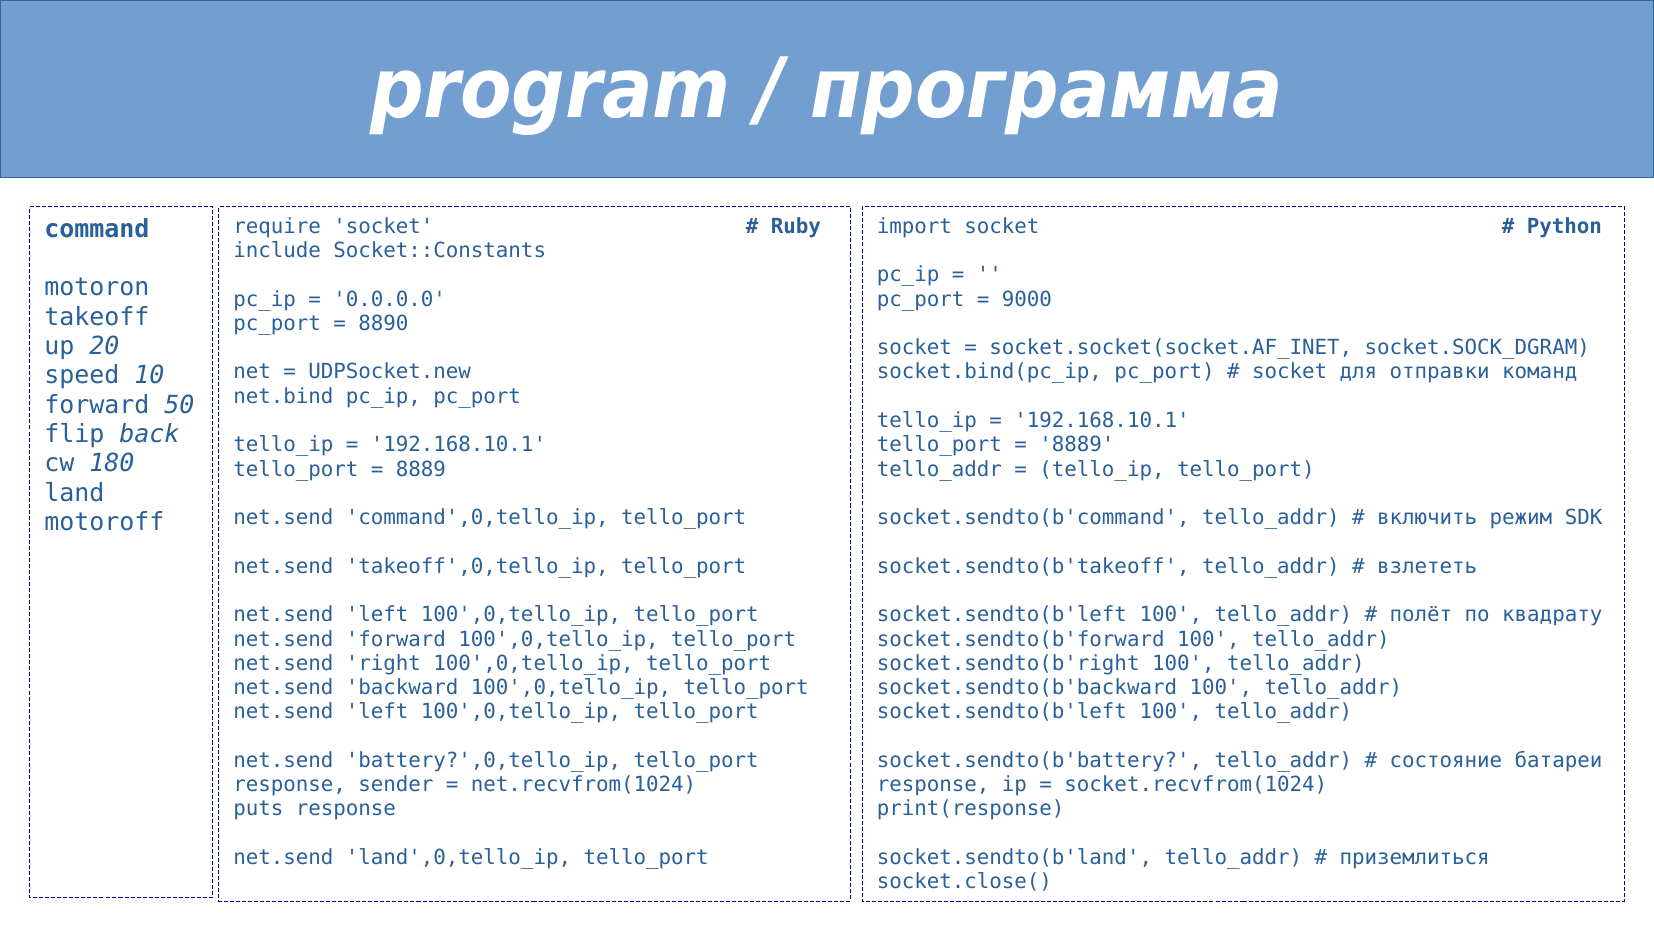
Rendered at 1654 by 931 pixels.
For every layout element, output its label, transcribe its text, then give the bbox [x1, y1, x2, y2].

text_box import socket # Python pc_ip = '' pc_port = 9000 socket = socket.socket(socket.AF_INET, socket.SOCK_DGRAM) socket.bind(pc_ip, pc_port) # socket для отправки команд tello_ip = '192.168.10.1' tello_port = '8889' tello_addr = (tello_ip, tello_port) socket.sendto(b'command', tello_addr) # включить режим SDK socket.sendto(b'takeoff', tello_addr) # взлететь socket.sendto(b'left 100', tello_addr) # полёт по квадрату socket.sendto(b'forward 100', tello_addr) socket.sendto(b'right 100', tello_addr) socket.sendto(b'backward 100', tello_addr) socket.sendto(b'left 100', tello_addr) socket.sendto(b'battery?', tello_addr) # состояние батареи response, ip = socket.recvfrom(1024) print(response) socket.sendto(b'land', tello_addr) # приземлиться socket.close() [862, 206, 1625, 902]
text_box require 'socket' # Ruby include Socket::Constants pc_ip = '0.0.0.0' pc_port = 8890 net = UDPSocket.new net.bind pc_ip, pc_port tello_ip = '192.168.10.1' tello_port = 8889 net.send 'command',0,tello_ip, tello_port net.send 'takeoff',0,tello_ip, tello_port net.send 'left 100',0,tello_ip, tello_port net.send 'forward 100',0,tello_ip, tello_port net.send 'right 100',0,tello_ip, tello_port net.send 'backward 100',0,tello_ip, tello_port net.send 'left 100',0,tello_ip, tello_port net.send 'battery?',0,tello_ip, tello_port response, sender = net.recvfrom(1024) puts response net.send 'land',0,tello_ip, tello_port [218, 206, 851, 902]
text_box command motoron takeoff up 20 speed 10 forward 50 flip back cw 180 land motoroff [29, 206, 213, 898]
text_box program / программа [0, 0, 1654, 178]
